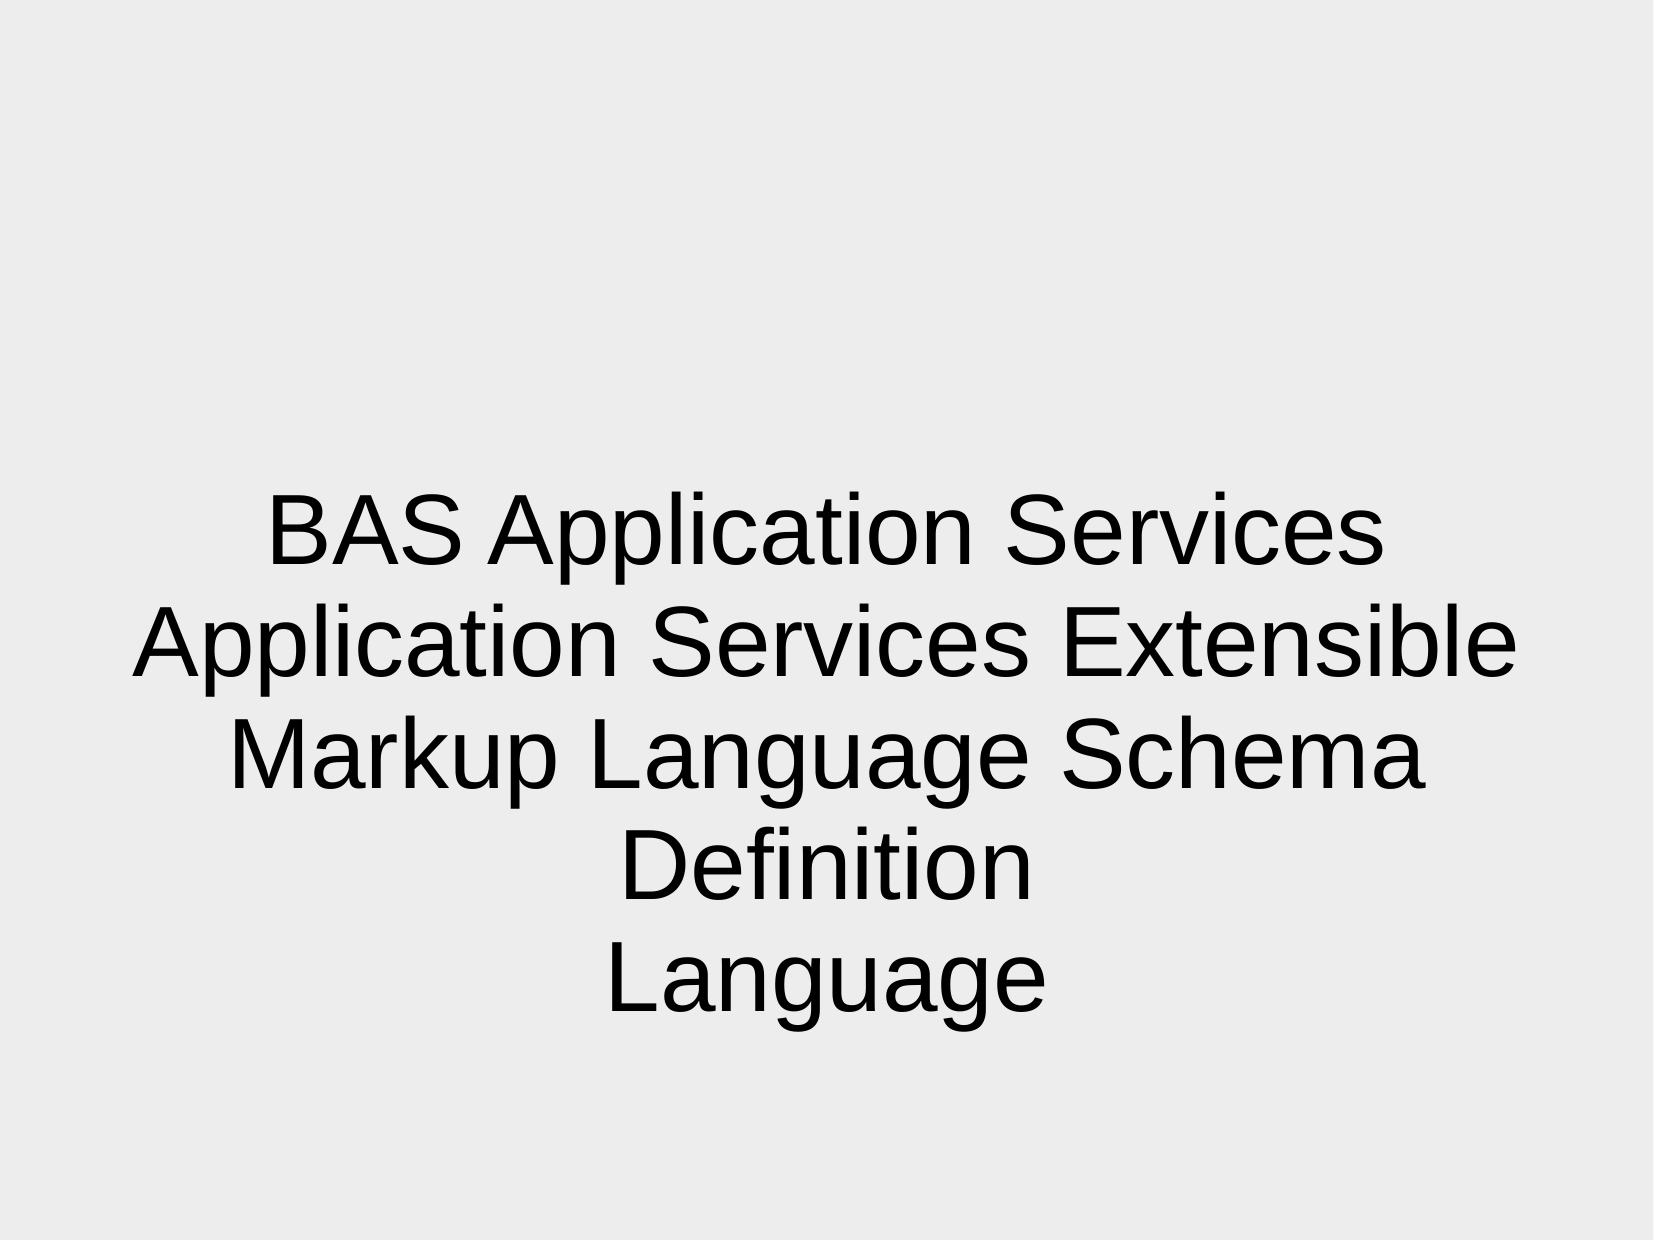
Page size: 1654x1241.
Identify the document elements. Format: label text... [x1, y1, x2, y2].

text_box BAS Application Services Application Services Extensible Markup Language Schema Definition Language [0, 466, 1654, 1040]
